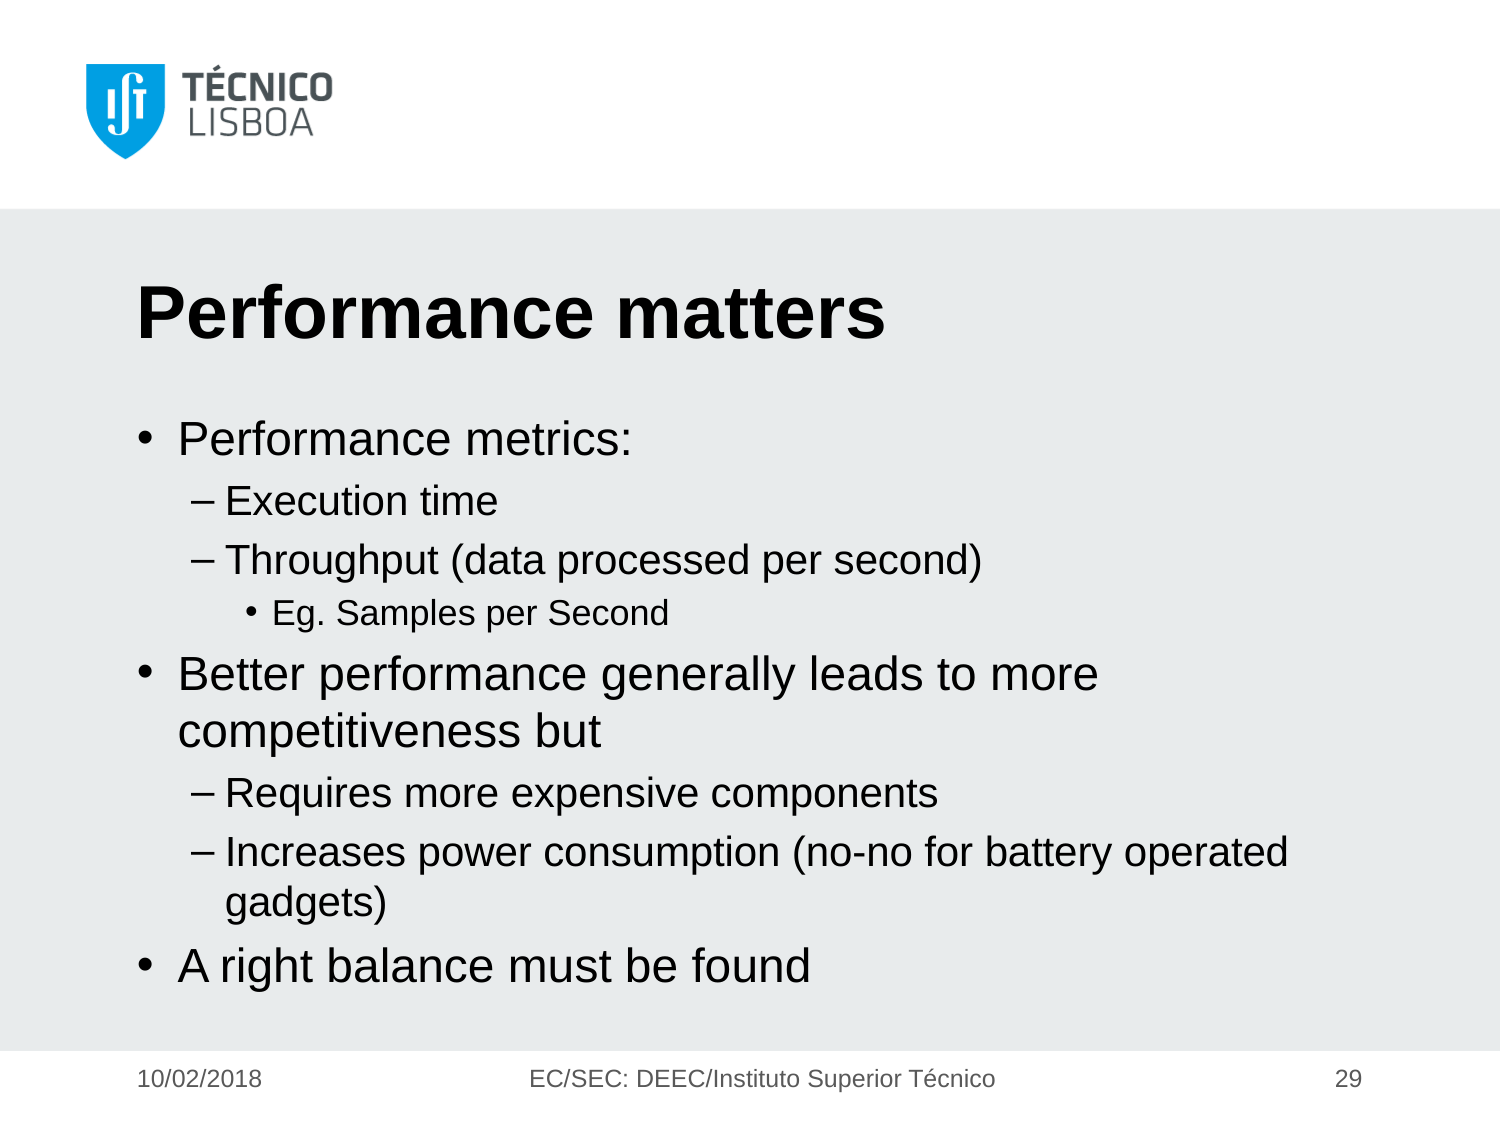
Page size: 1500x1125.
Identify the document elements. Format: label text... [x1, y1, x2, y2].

footer EC/SEC: DEEC/Instituto Superior Técnico [512, 1052, 1021, 1103]
title Performance matters [121, 237, 1378, 381]
slide_number <number> [1077, 1052, 1378, 1103]
picture [0, 0, 1500, 1125]
slide_number 10/02/2018 [121, 1052, 425, 1103]
list Performance metrics: Execution time Throughput (data processed per second) Eg. Samples per Second Better performance generally leads to more competitiveness but Requires more expensive components Increases power consumption (no-no for battery operated gadgets) A right balance must be found [121, 400, 1378, 1005]
